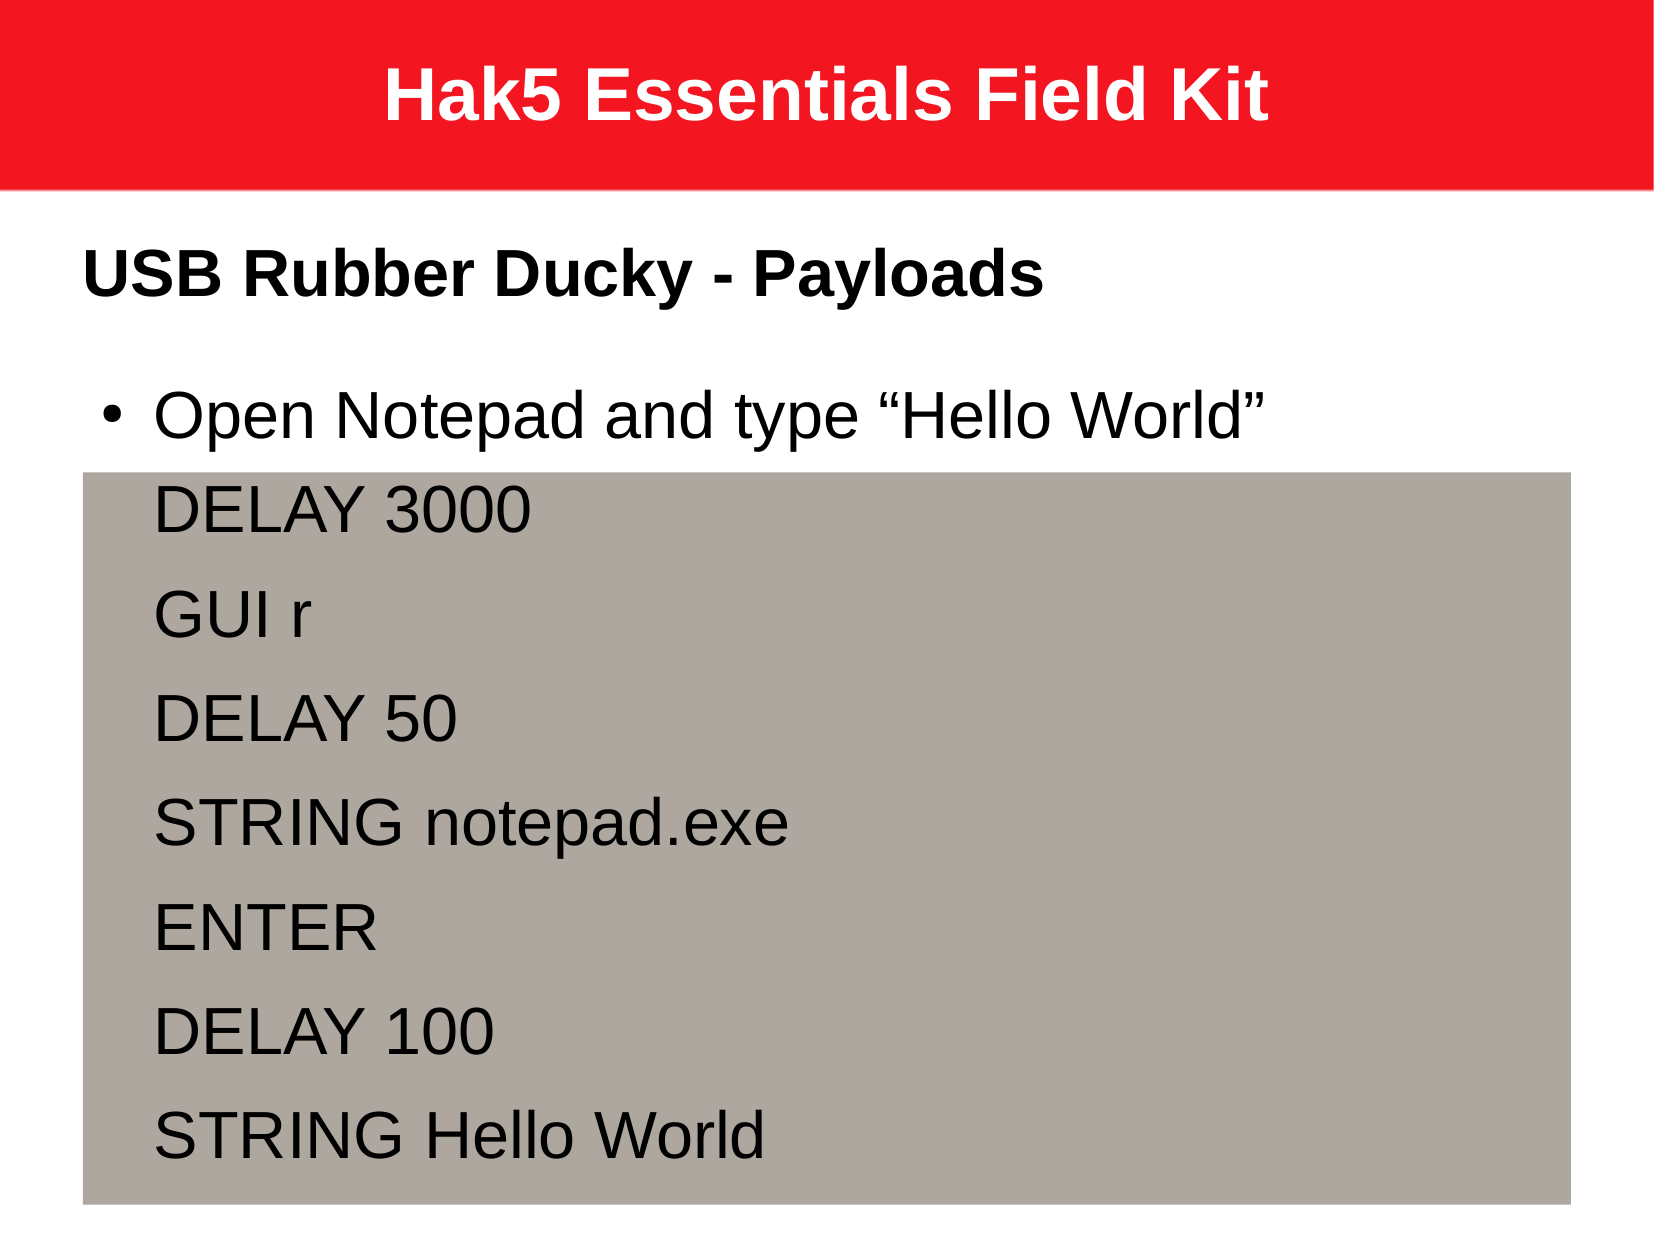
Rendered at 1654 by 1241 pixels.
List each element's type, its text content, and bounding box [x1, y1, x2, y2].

title Hak5 Essentials Field Kit [82, 0, 1571, 189]
list USB Rubber Ducky - Payloads [11, 236, 1430, 343]
picture [0, 0, 1654, 1241]
list DELAY 3000 GUI r DELAY 50 STRING notepad.exe ENTER DELAY 100 STRING Hello World [82, 472, 1571, 1205]
list Open Notepad and type “Hello World” [82, 377, 1571, 472]
